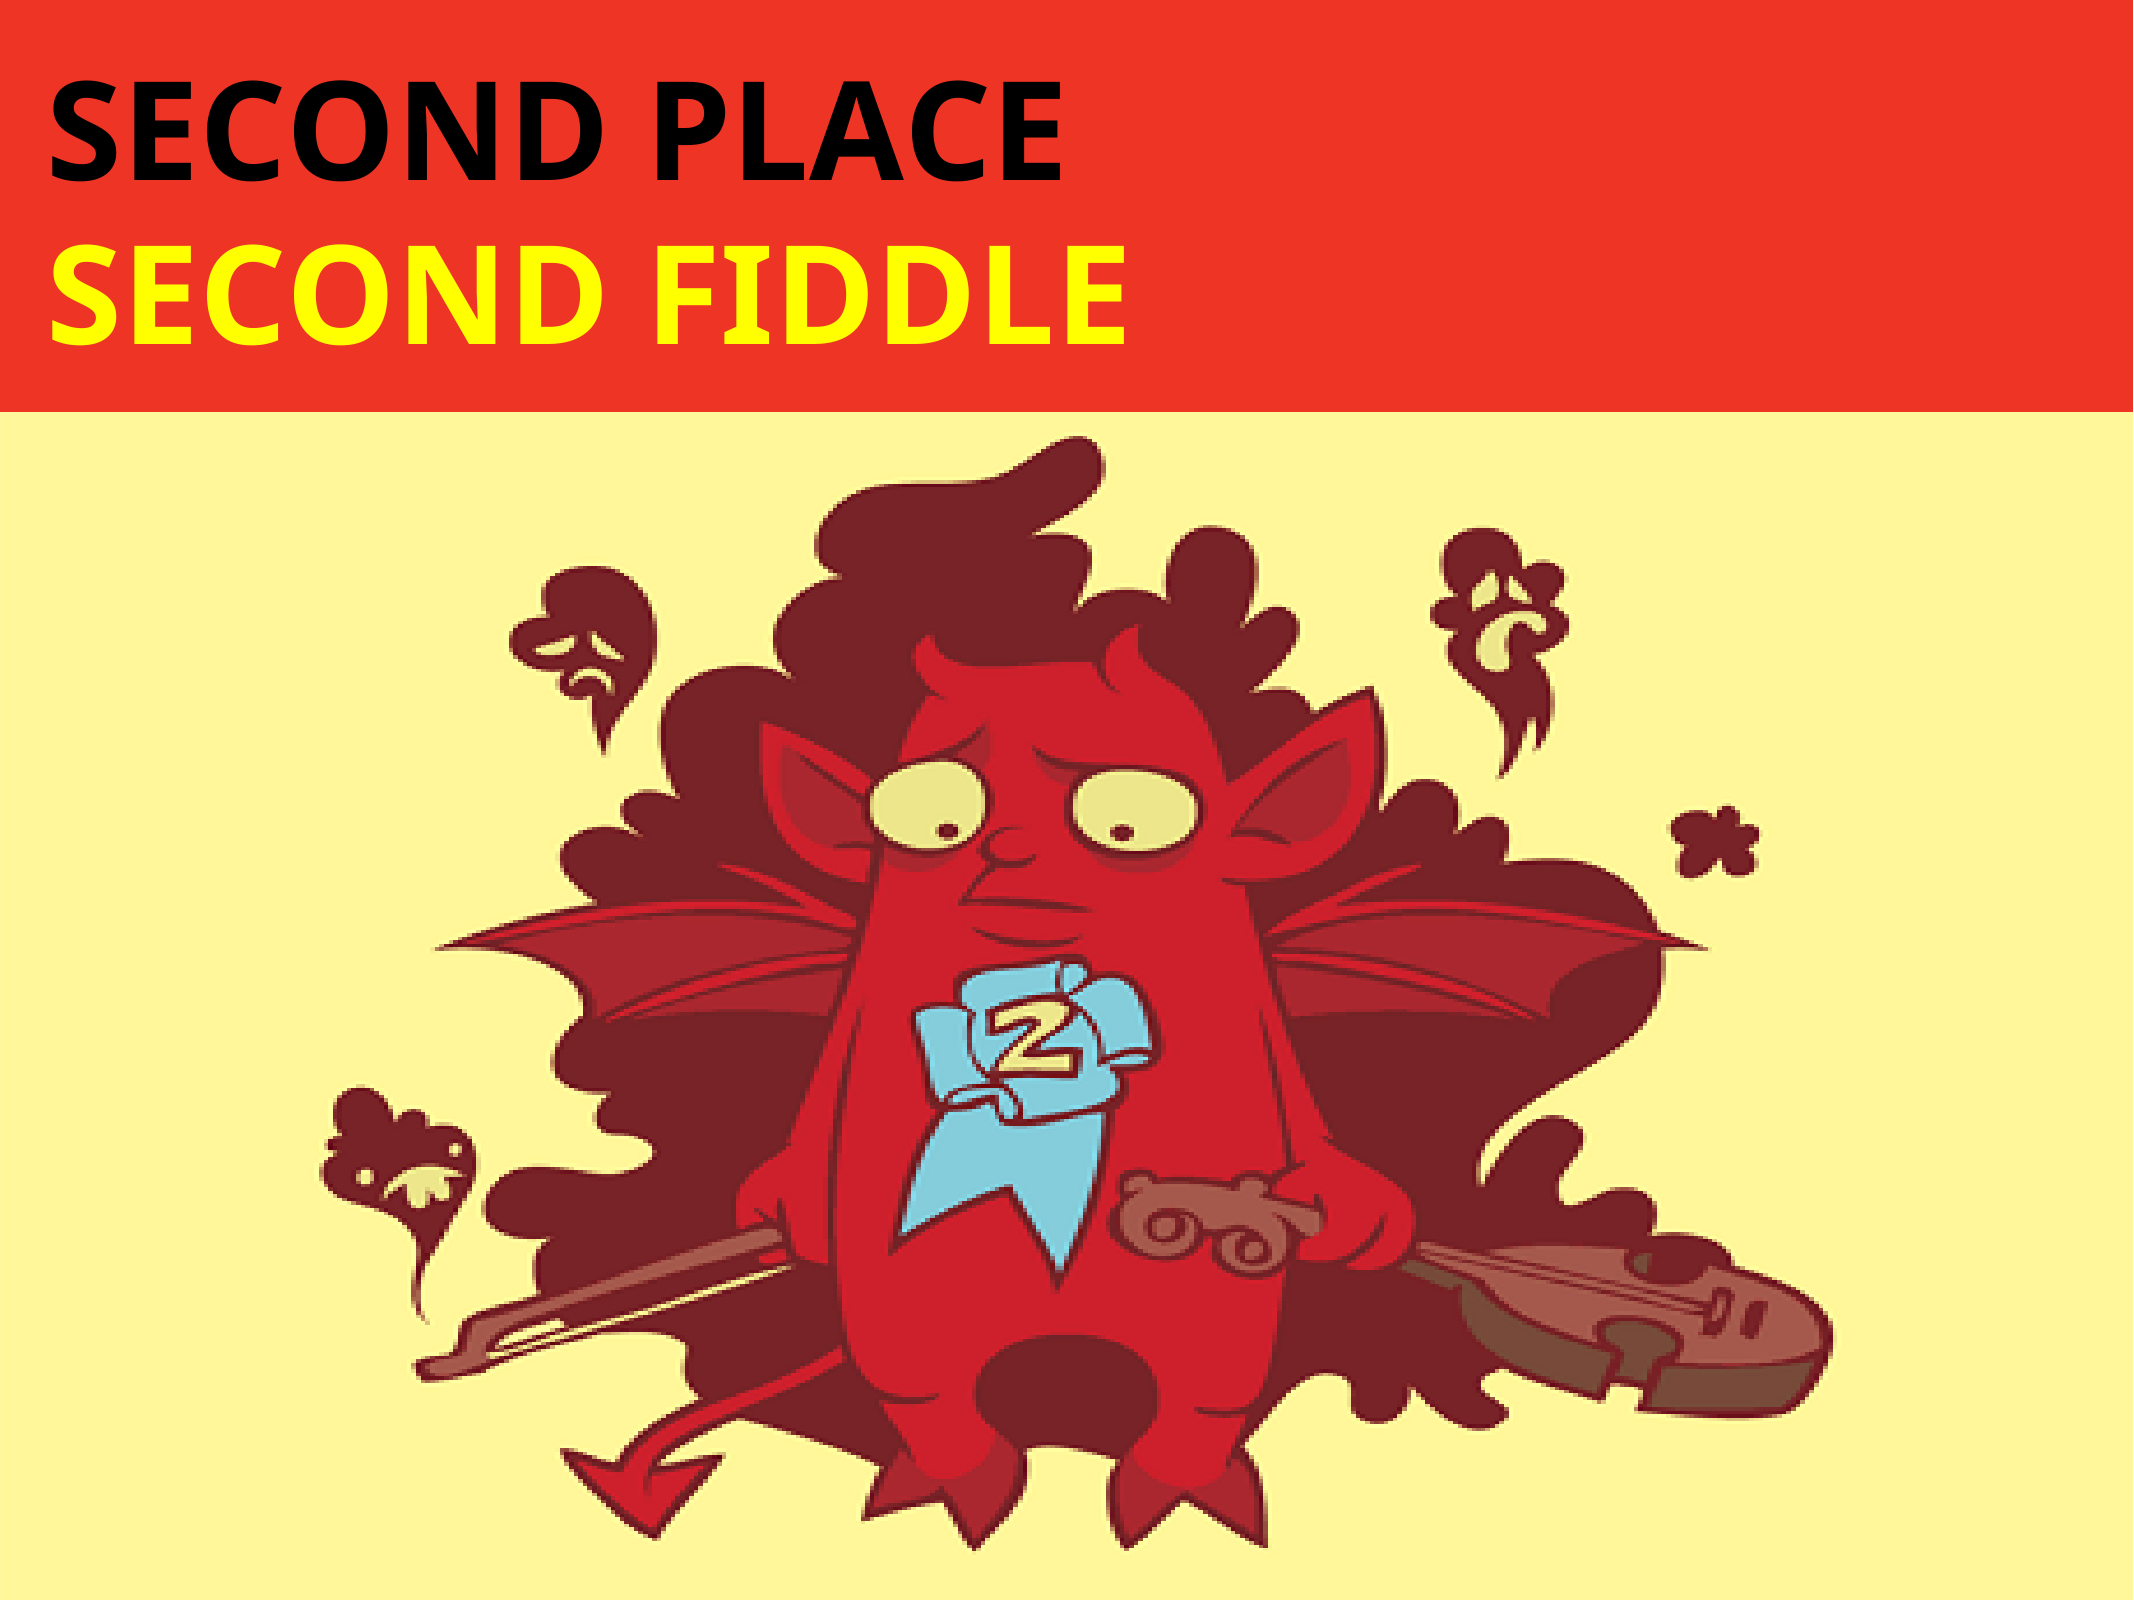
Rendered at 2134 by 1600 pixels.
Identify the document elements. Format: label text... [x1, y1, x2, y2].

text_box SECOND PLACE SECOND FIDDLE [37, 42, 2129, 412]
picture [0, 412, 2134, 1600]
